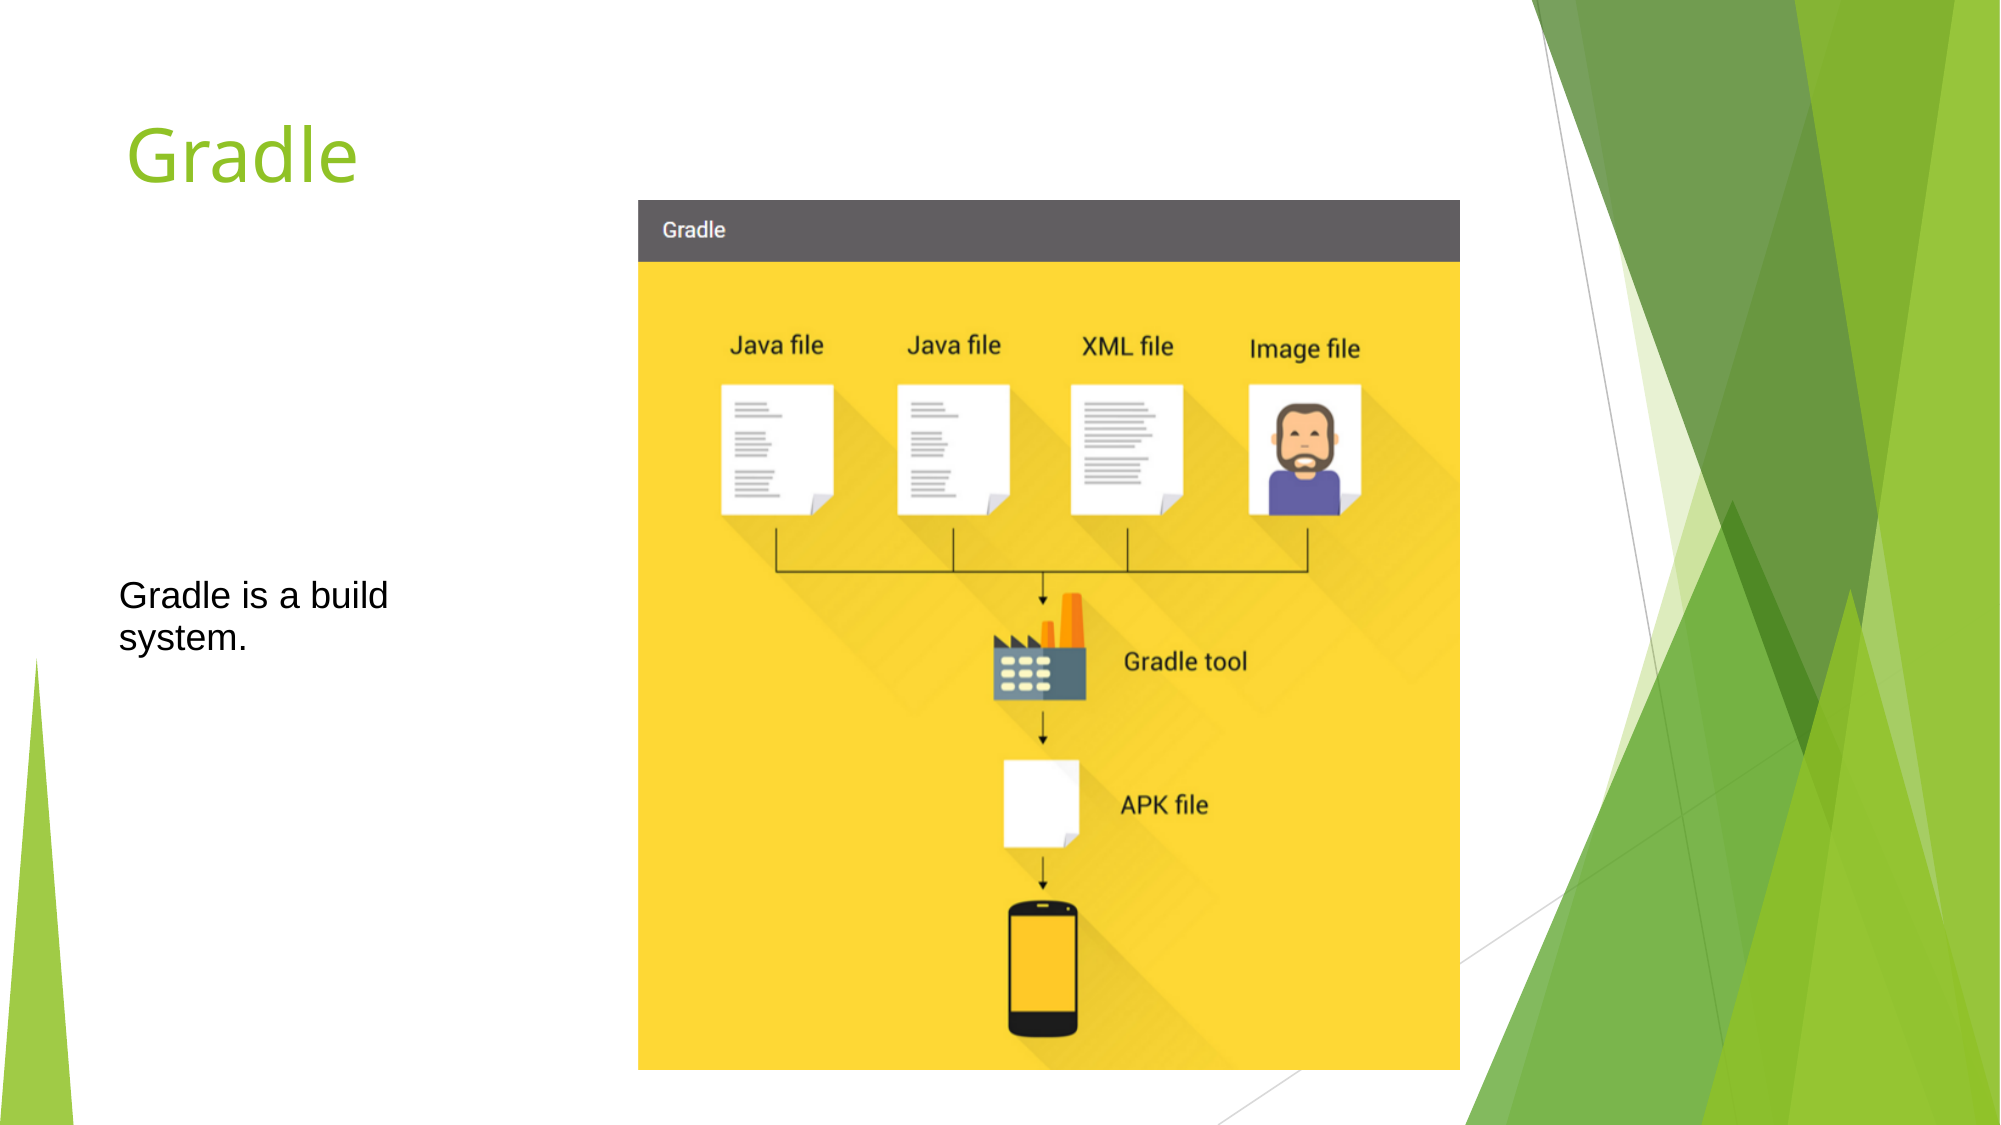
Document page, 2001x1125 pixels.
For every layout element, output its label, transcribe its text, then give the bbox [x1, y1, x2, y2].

text_box Gradle is a build system. [104, 566, 544, 666]
picture [637, 200, 1460, 1070]
title Gradle [111, 99, 1522, 317]
